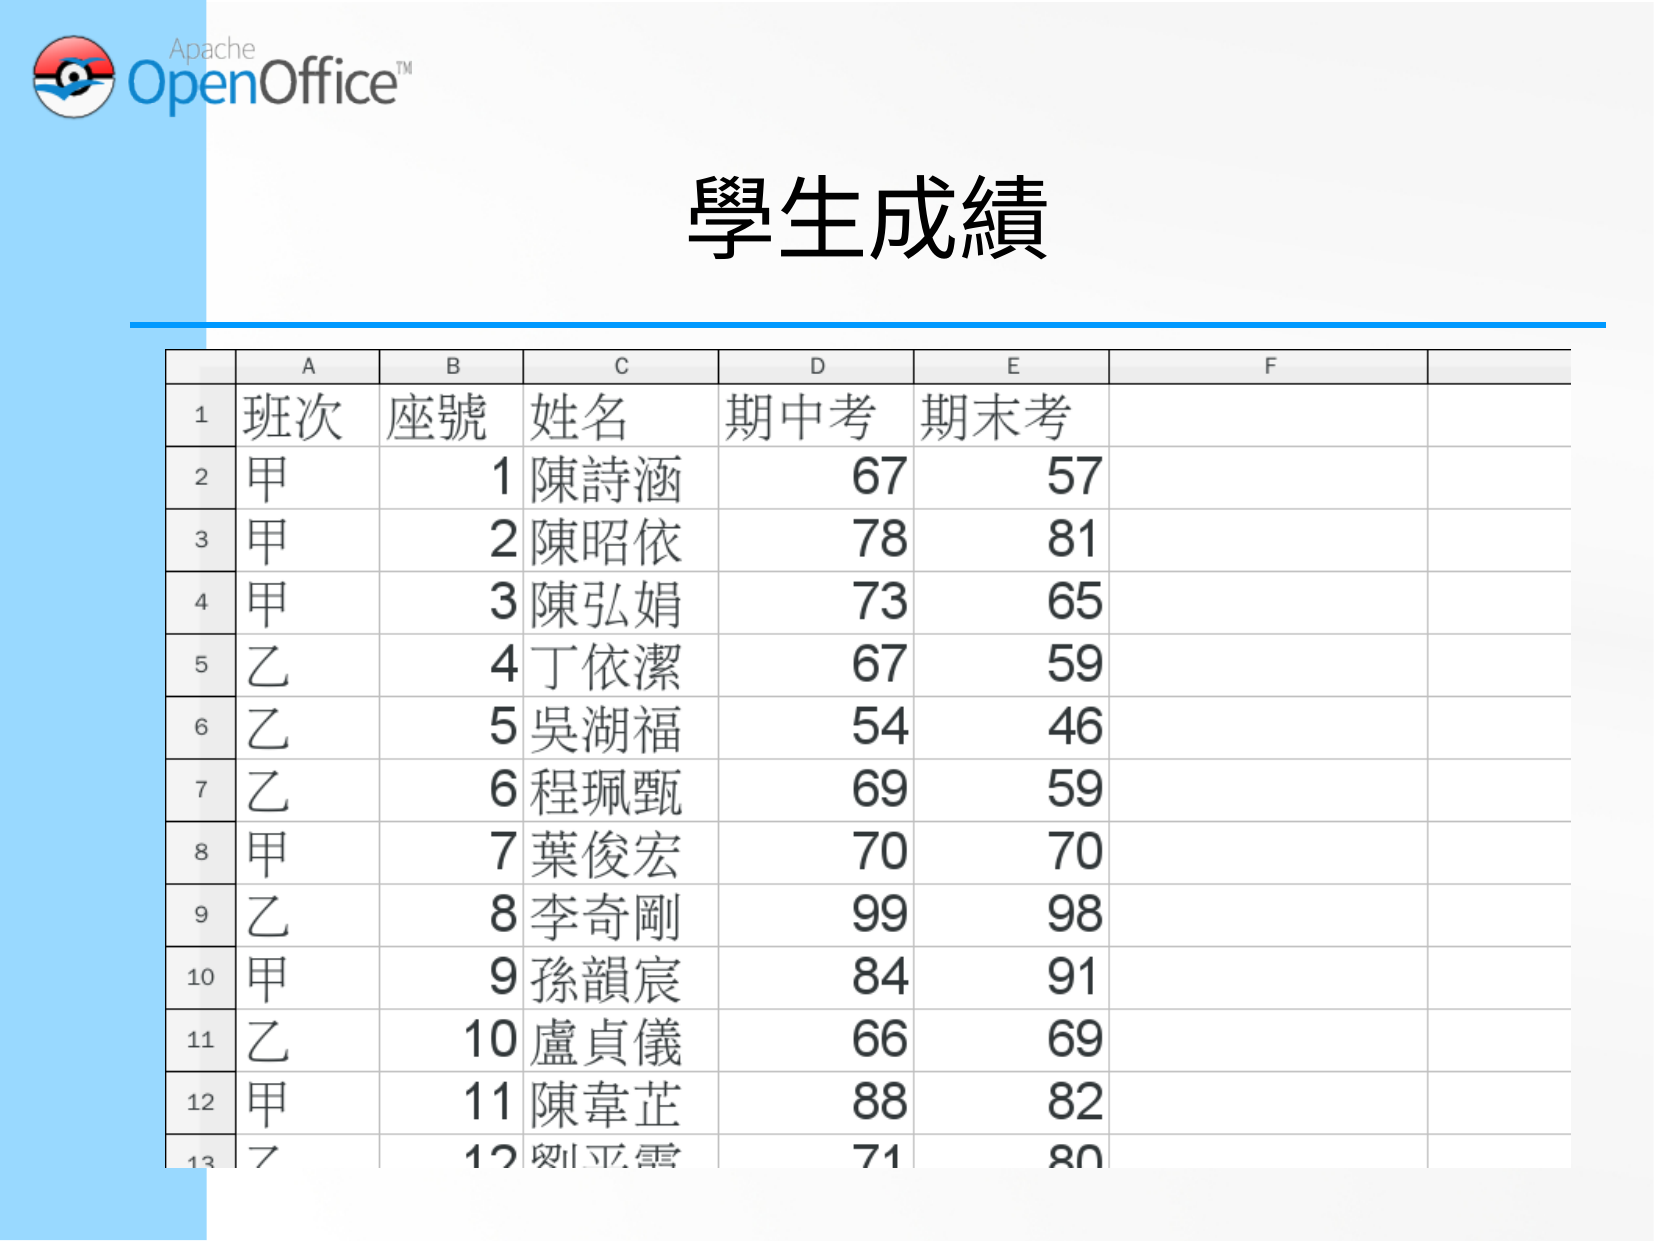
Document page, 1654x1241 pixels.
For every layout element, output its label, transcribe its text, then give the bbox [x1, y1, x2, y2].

title 學生成績 [165, 108, 1571, 316]
picture [31, 2, 1654, 1241]
